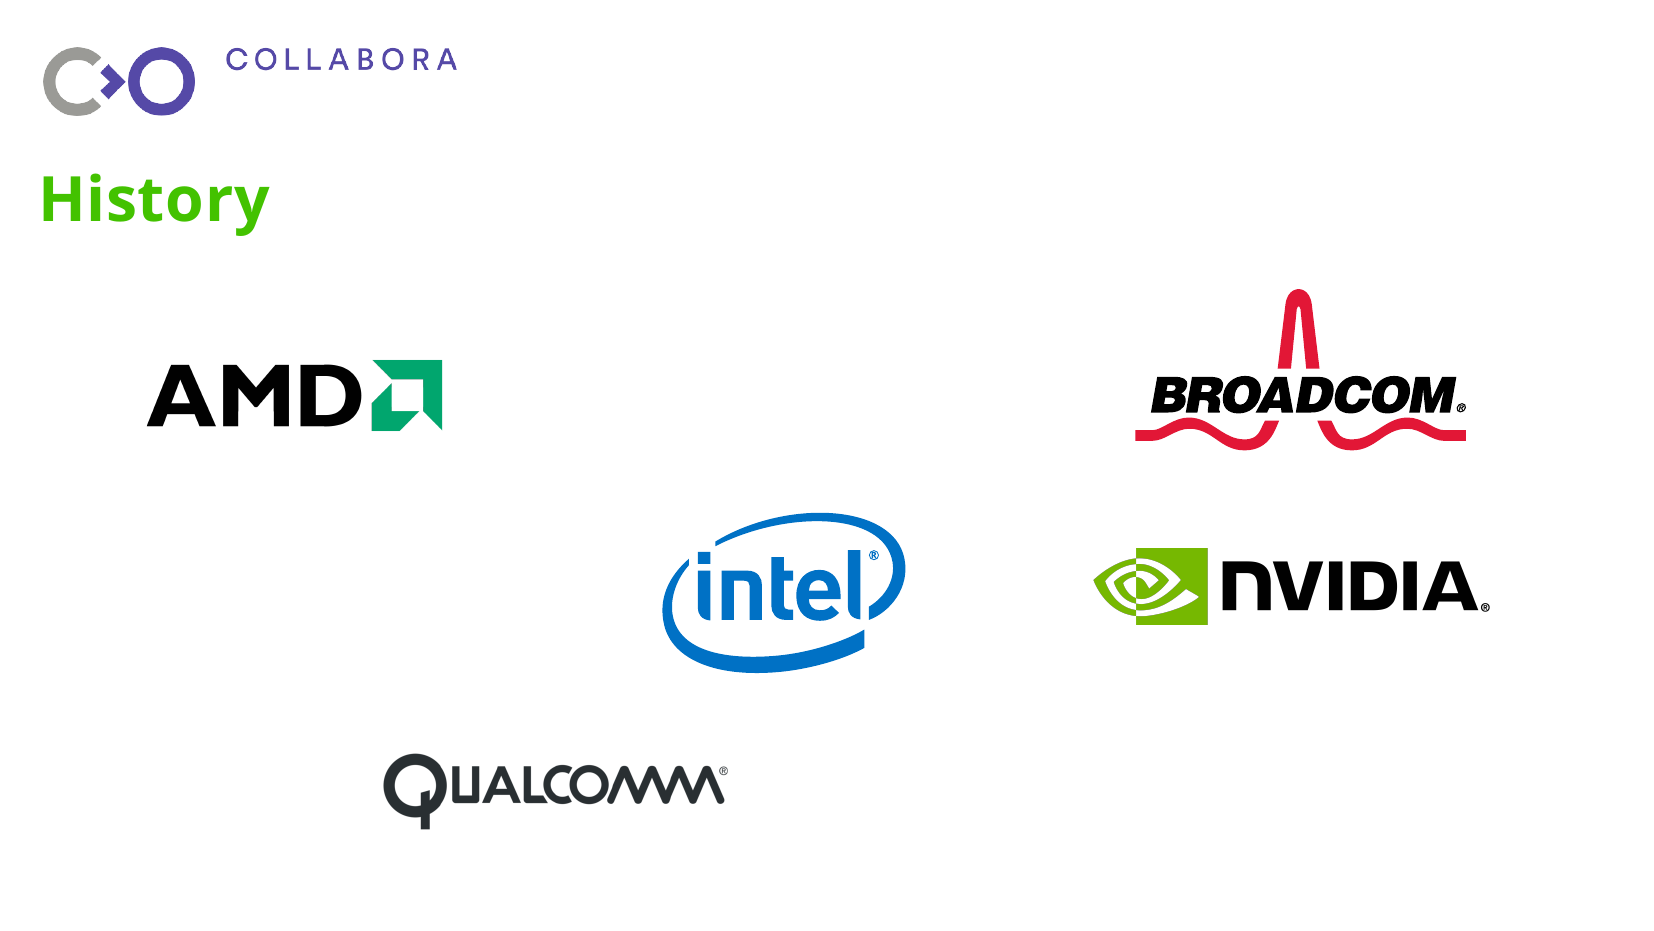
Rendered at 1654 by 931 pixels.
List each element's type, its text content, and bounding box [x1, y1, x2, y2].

title History [38, 159, 1614, 216]
picture [117, 326, 472, 465]
picture [383, 753, 728, 831]
picture [1135, 289, 1467, 451]
picture [43, 47, 457, 116]
picture [661, 511, 907, 675]
picture [1093, 548, 1490, 625]
